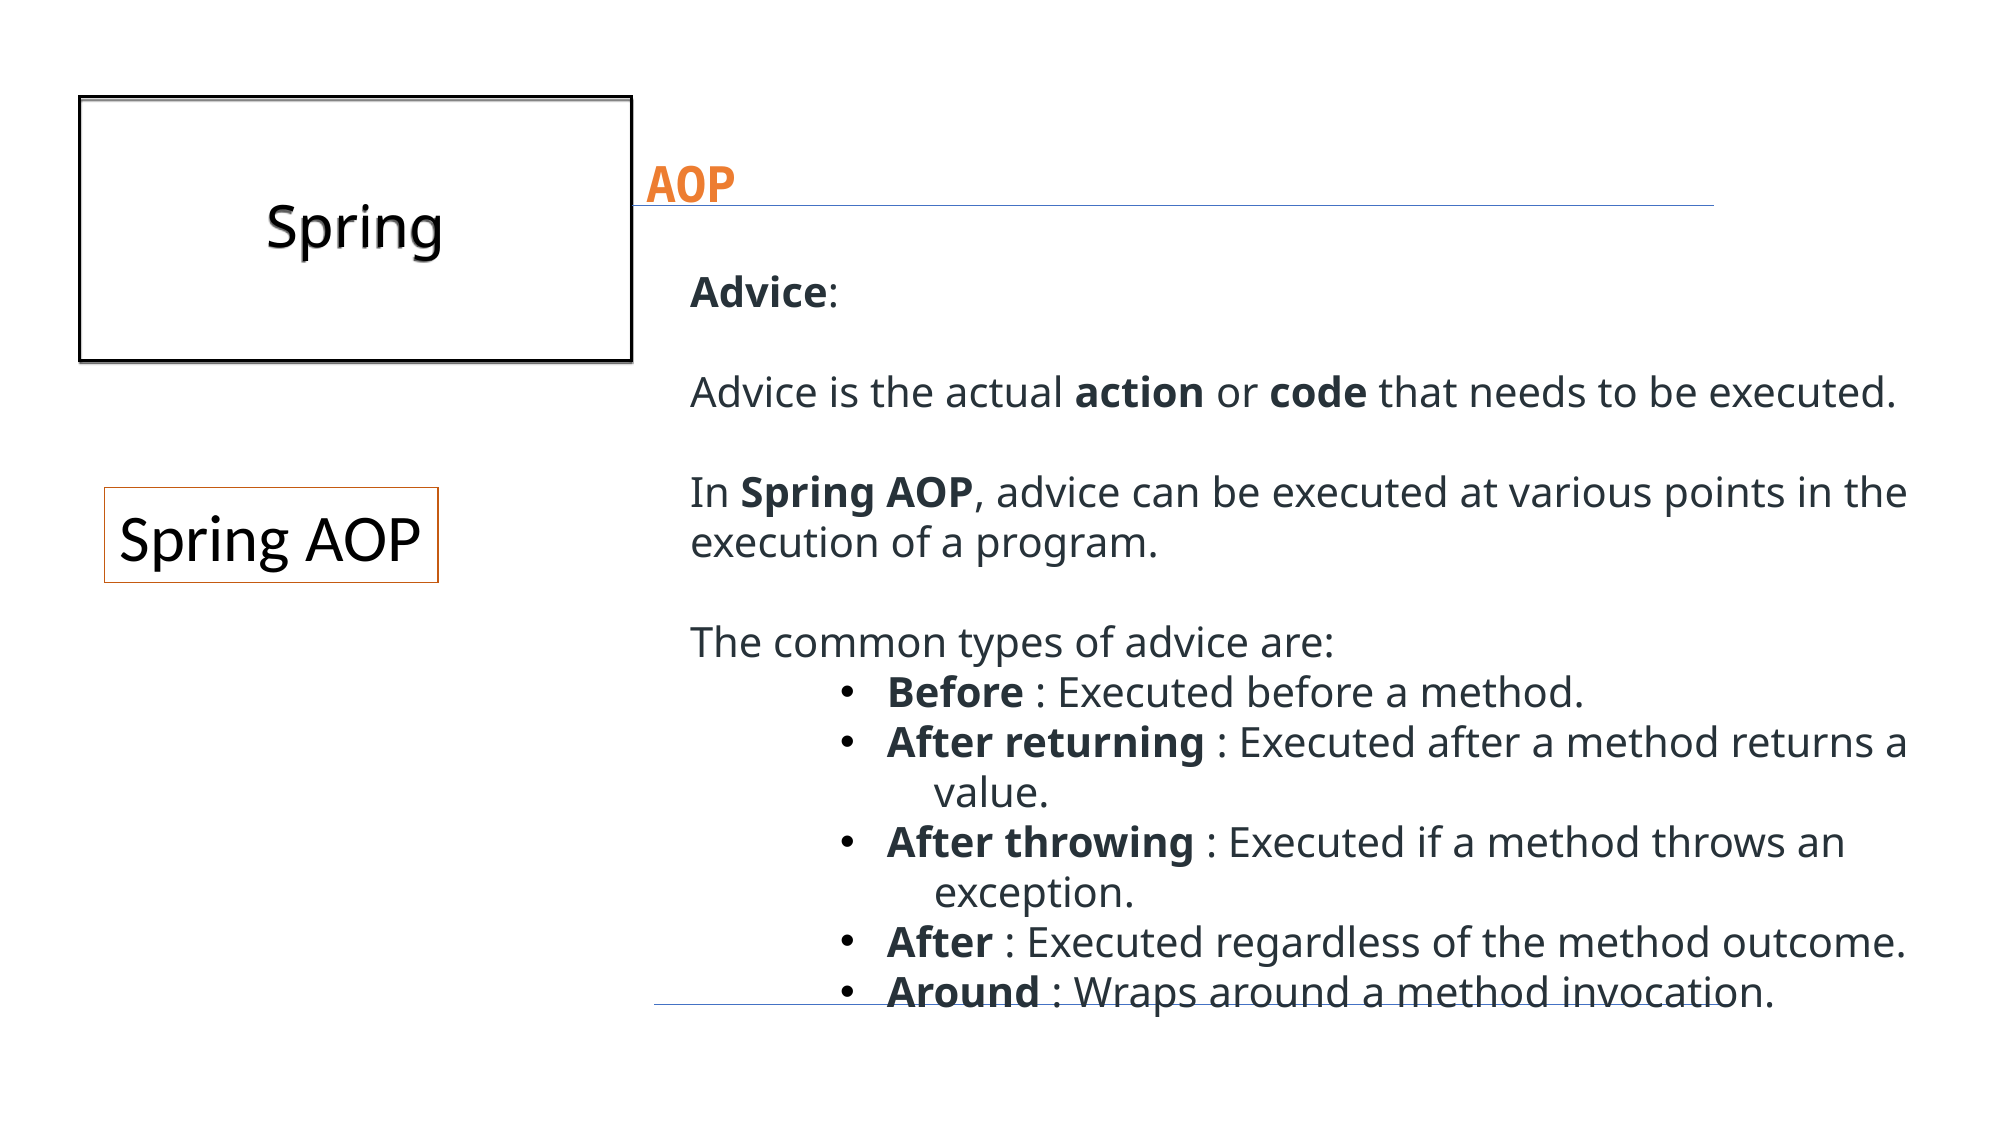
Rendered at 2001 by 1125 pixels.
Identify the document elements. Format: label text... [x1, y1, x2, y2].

title Spring [79, 96, 632, 361]
text_box Advice: Advice is the actual action or code that needs to be executed. In Spring AOP, advice can be executed at various points in the execution of a program. The common types of advice are: Before : Executed before a method. After returning : Executed after a method returns a value. After throwing : Executed if a method throws an exception. After : Executed regardless of the method outcome. Around : Wraps around a method invocation. [675, 257, 2000, 930]
text_box AOP [631, 144, 1632, 221]
text_box Spring AOP [105, 488, 438, 583]
